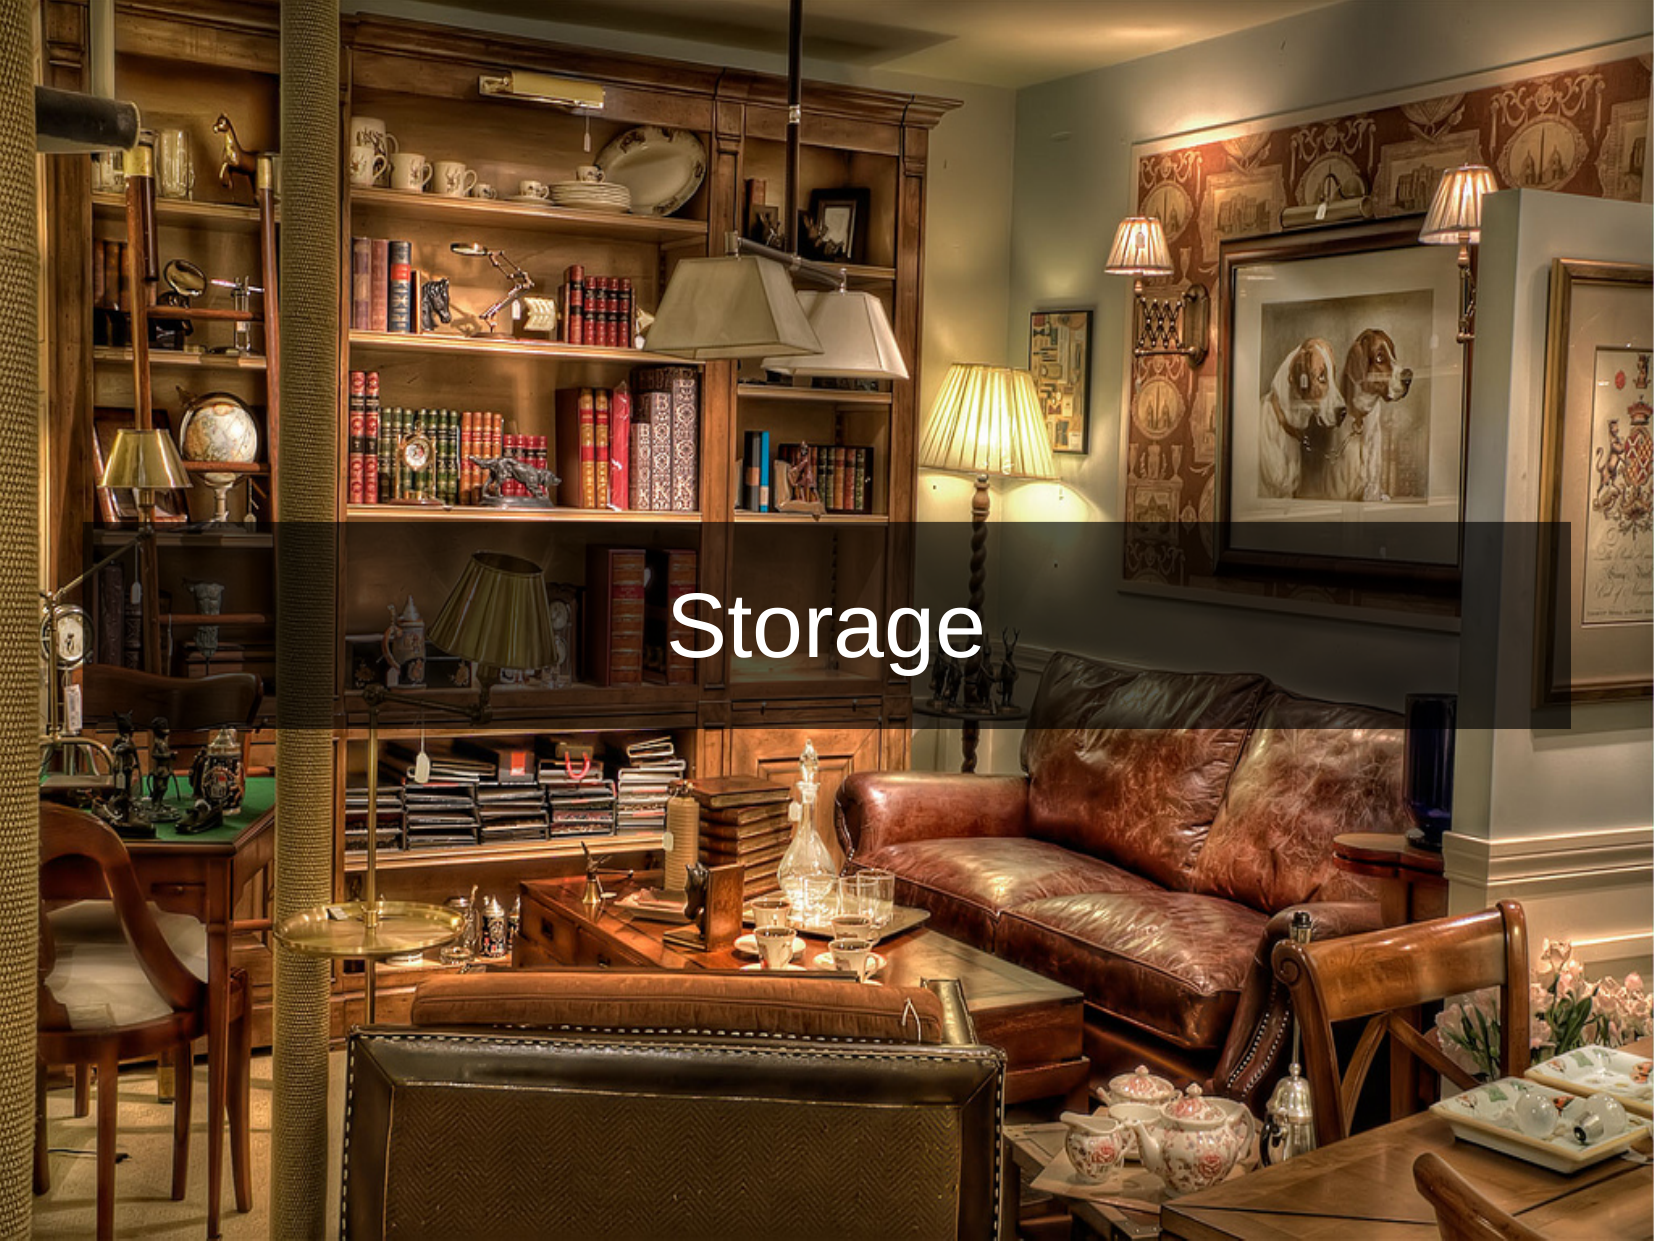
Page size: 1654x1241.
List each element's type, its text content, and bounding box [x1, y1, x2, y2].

picture [0, 0, 1654, 1241]
title Storage [82, 521, 1571, 729]
